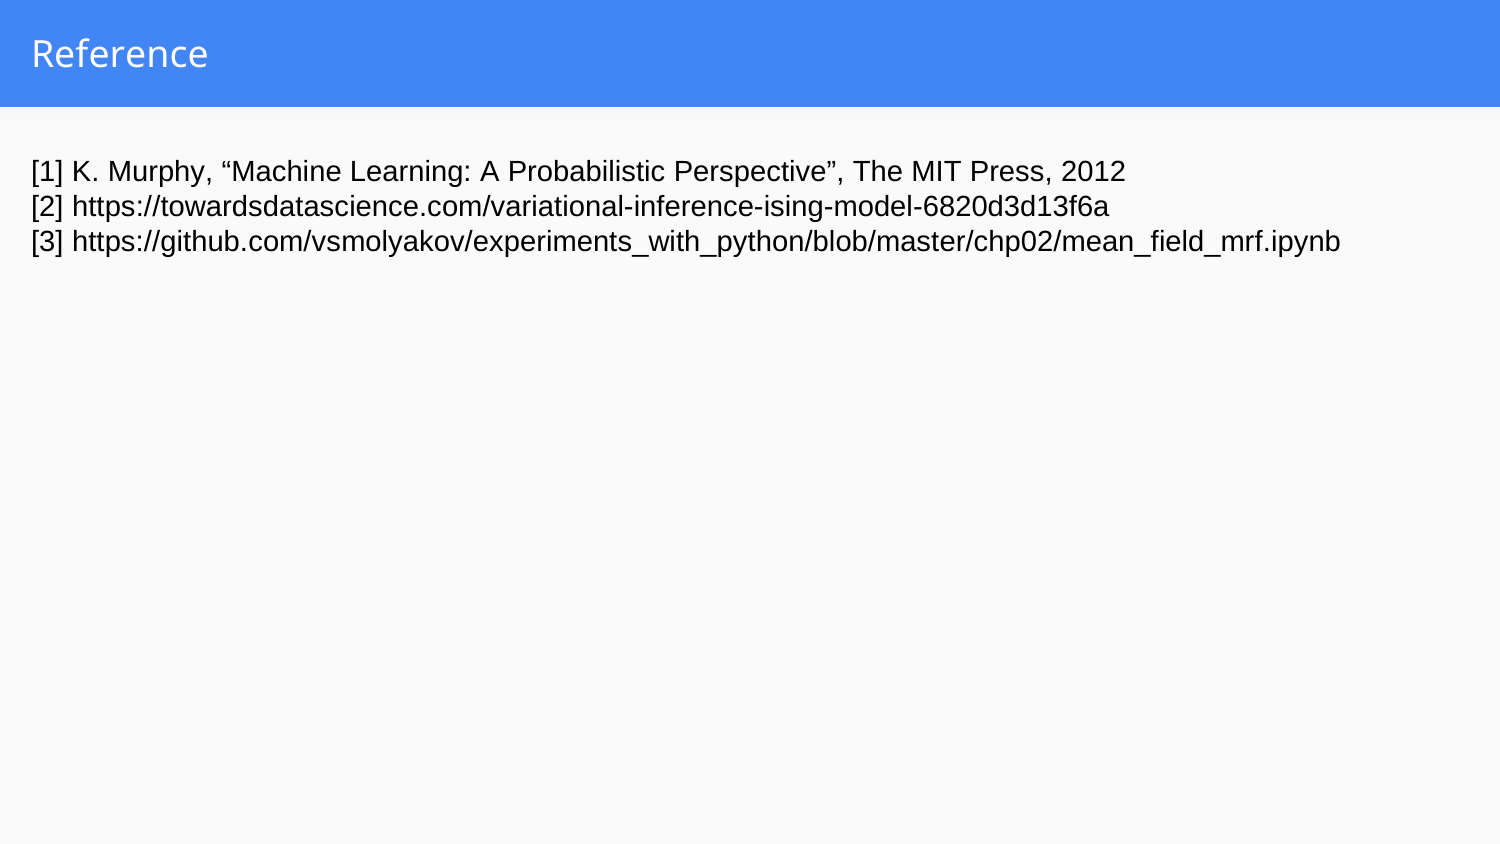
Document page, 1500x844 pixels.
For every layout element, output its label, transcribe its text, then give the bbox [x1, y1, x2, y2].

text_box [1] K. Murphy, “Machine Learning: A Probabilistic Perspective”, The MIT Press, 2012 [2] https://towardsdatascience.com/variational-inference-ising-model-6820d3d13f6a [3] https://github.com/vsmolyakov/experiments_with_python/blob/master/chp02/mean_field_mrf.ipynb [16, 145, 1384, 265]
title Reference [16, 2, 1465, 102]
